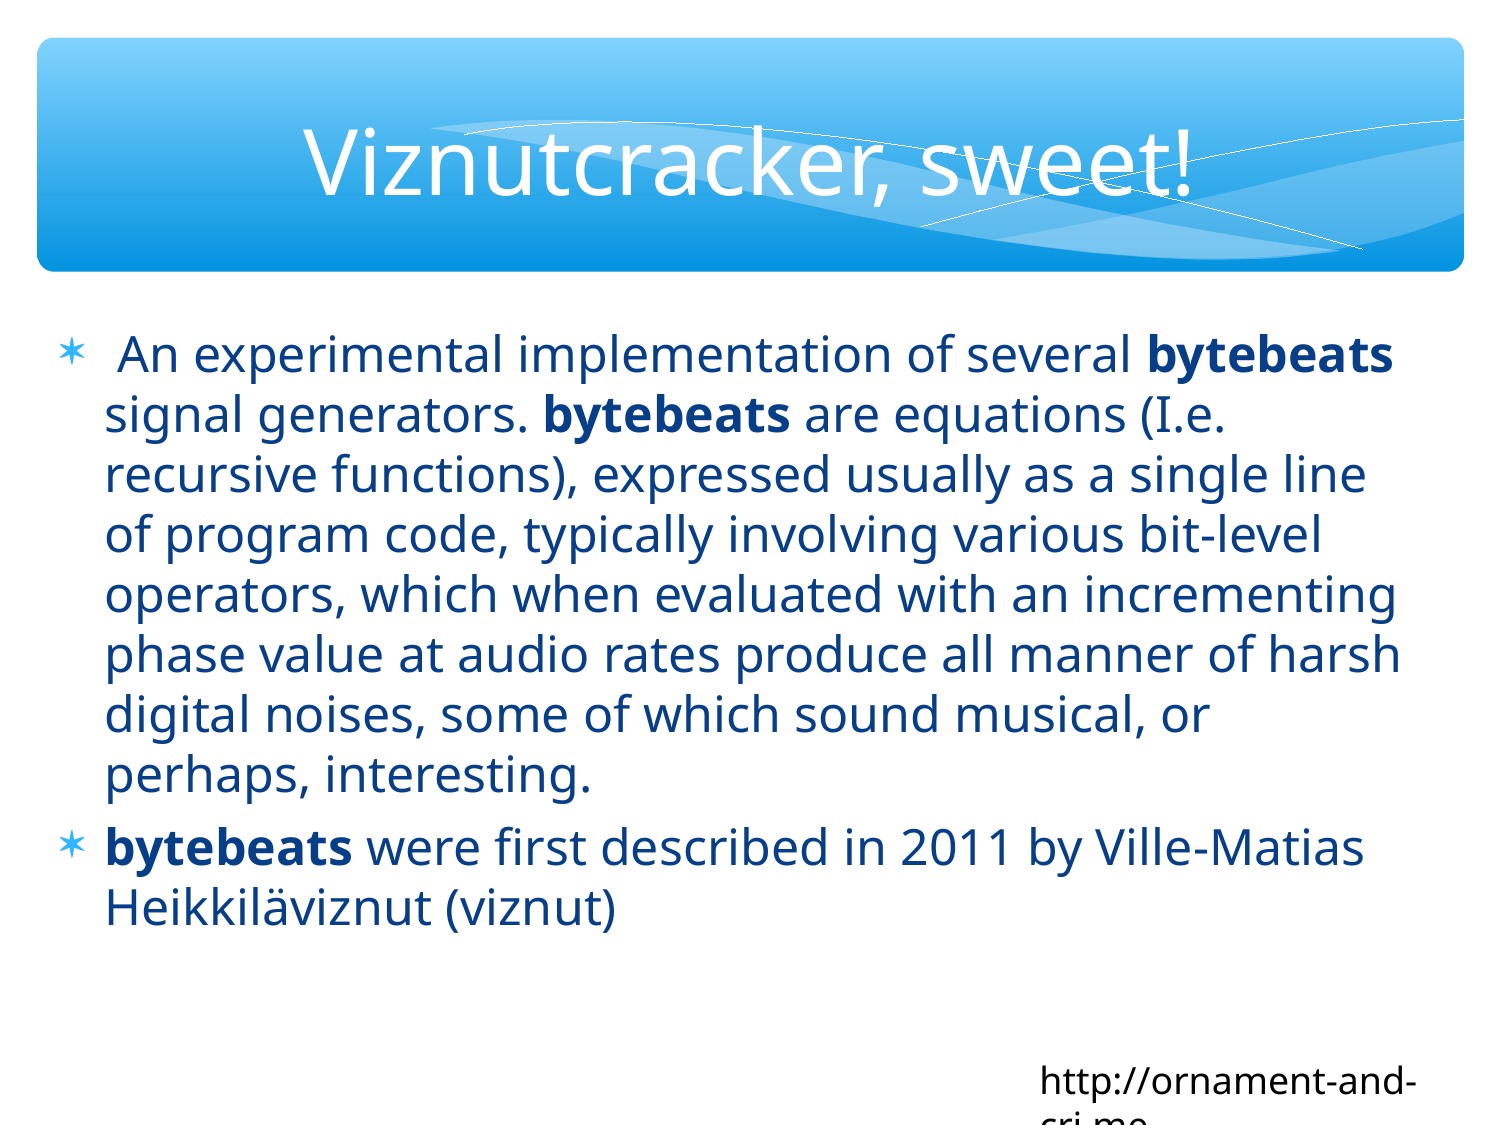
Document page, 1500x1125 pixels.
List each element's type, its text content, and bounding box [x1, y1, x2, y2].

list An experimental implementation of several bytebeats signal generators. bytebeats are equations (I.e. recursive functions), expressed usually as a single line of program code, typically involving various bit-level operators, which when evaluated with an incrementing phase value at audio rates produce all manner of harsh digital noises, some of which sound musical, or perhaps, interesting. bytebeats were first described in 2011 by Ville-Matias Heikkiläviznut (viznut) [45, 314, 1426, 1051]
text_box http://ornament-and-cri.me [1024, 1050, 1486, 1110]
title Viznutcracker, sweet! [75, 40, 1426, 276]
